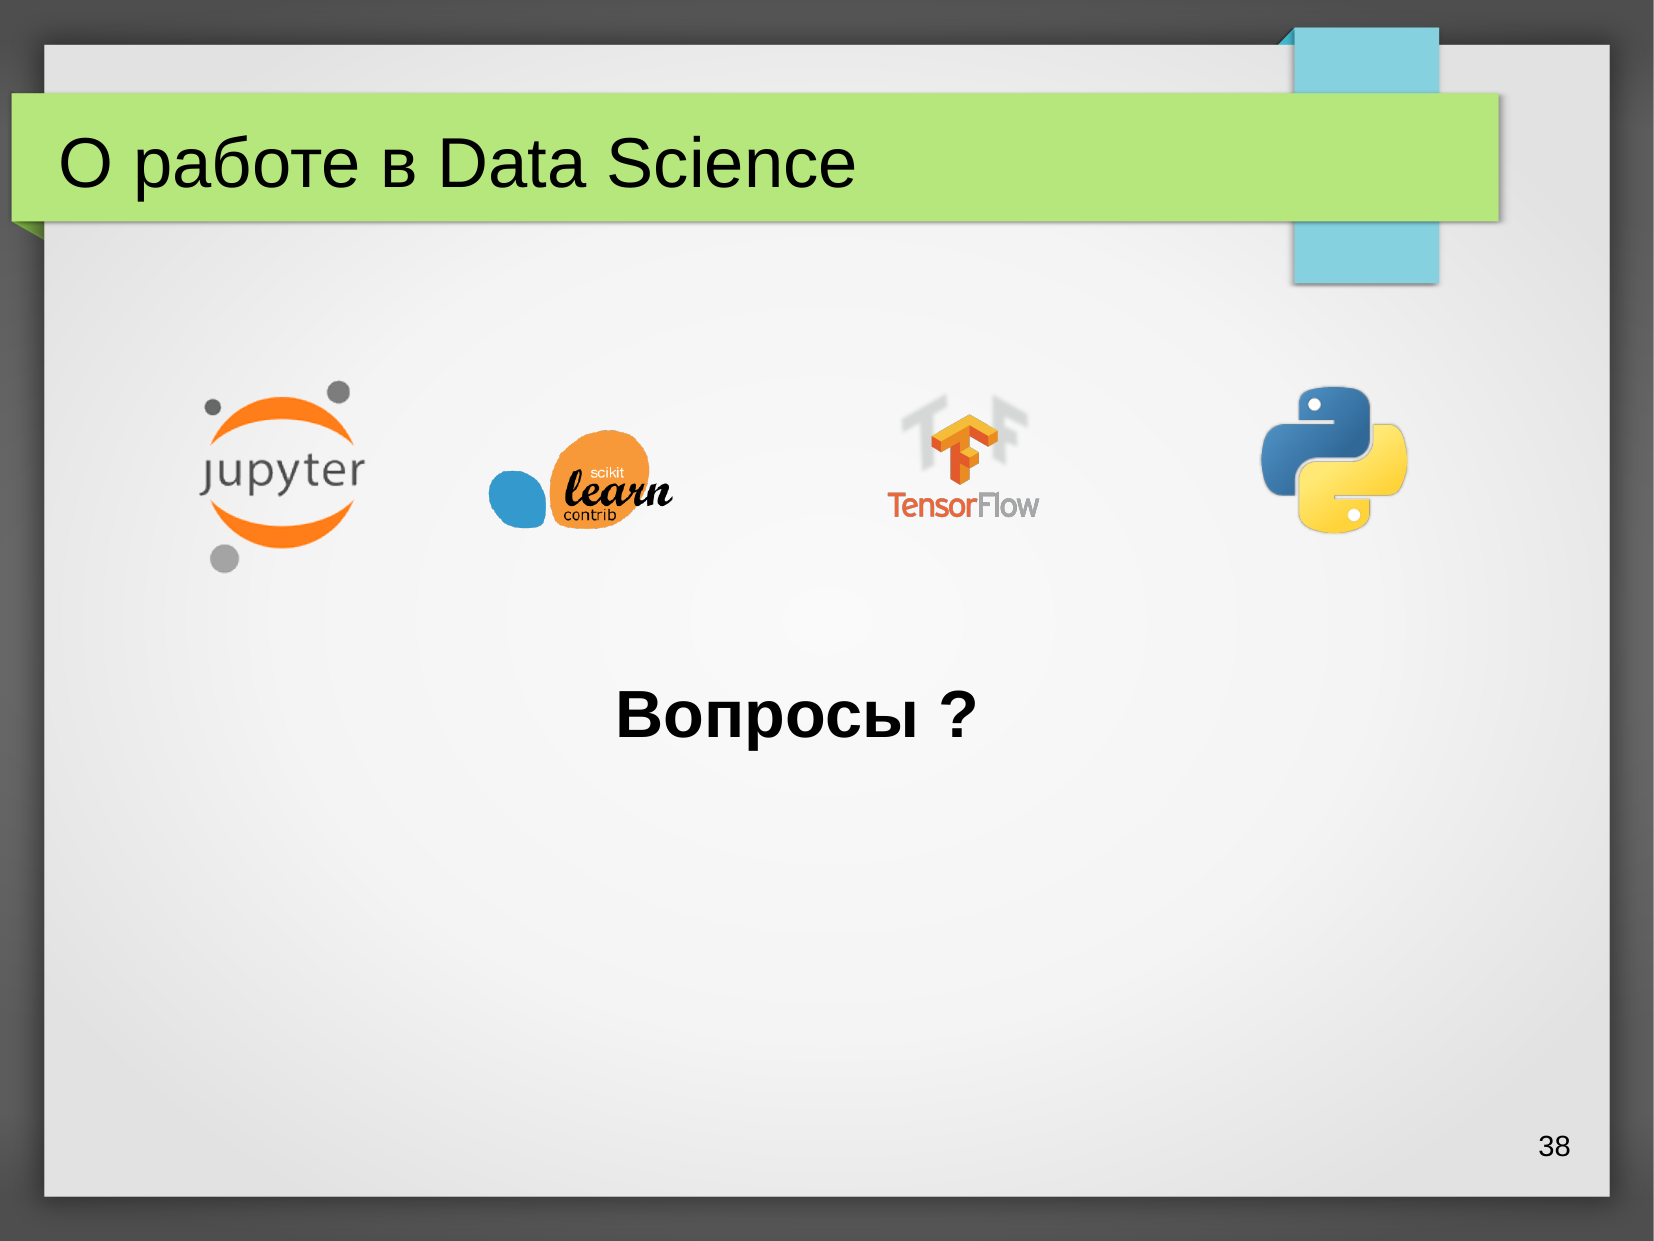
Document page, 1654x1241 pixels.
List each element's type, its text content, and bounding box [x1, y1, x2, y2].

picture [0, 0, 1654, 1241]
subtitle Вопросы ? [519, 578, 1075, 851]
title О работе в Data Science [59, 123, 1394, 203]
